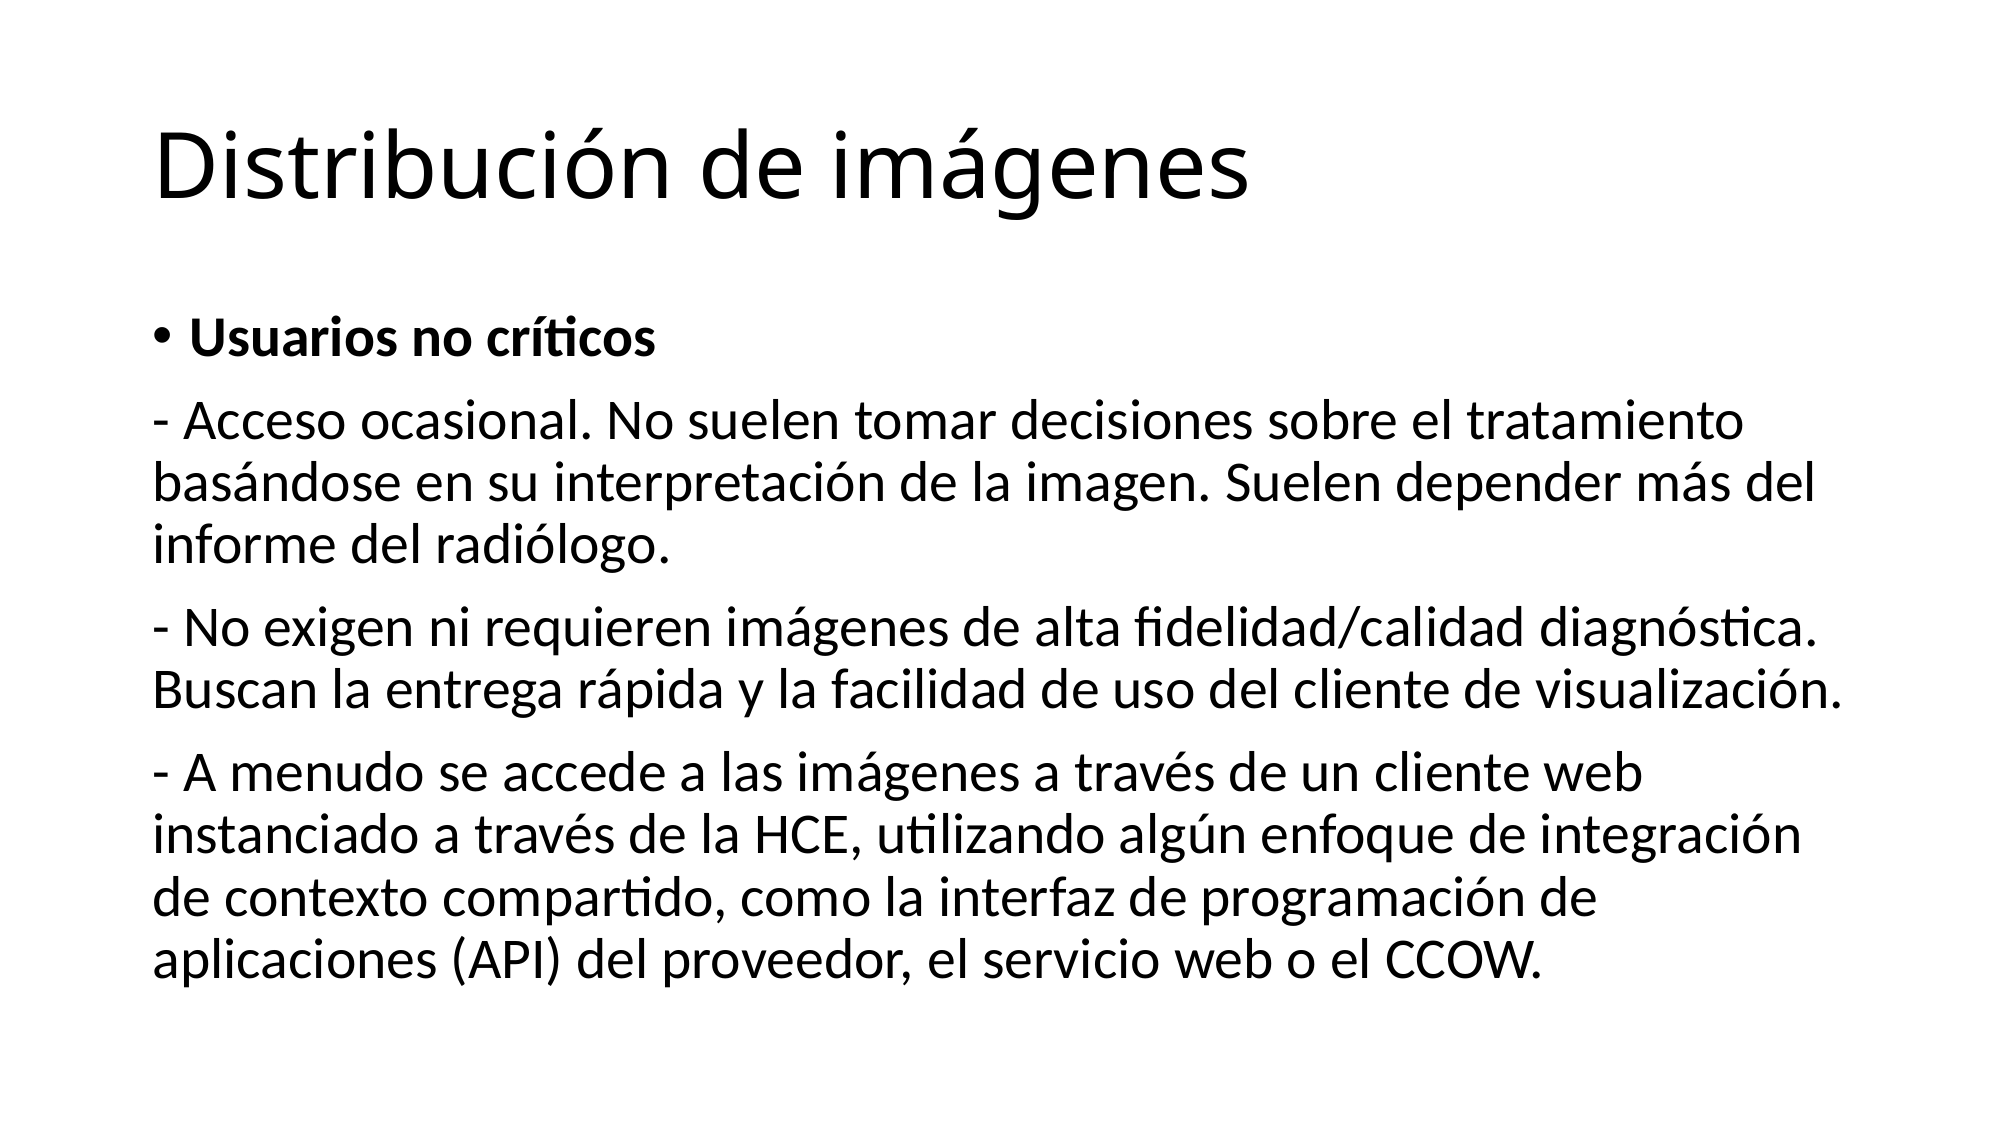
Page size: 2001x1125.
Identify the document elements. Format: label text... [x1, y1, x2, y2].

title Distribución de imágenes [137, 59, 1863, 278]
list Usuarios no críticos - Acceso ocasional. No suelen tomar decisiones sobre el tratamiento basándose en su interpretación de la imagen. Suelen depender más del informe del radiólogo. - No exigen ni requieren imágenes de alta fidelidad/calidad diagnóstica. Buscan la entrega rápida y la facilidad de uso del cliente de visualización. - A menudo se accede a las imágenes a través de un cliente web instanciado a través de la HCE, utilizando algún enfoque de integración de contexto compartido, como la interfaz de programación de aplicaciones (API) del proveedor, el servicio web o el CCOW. [137, 299, 1863, 1014]
